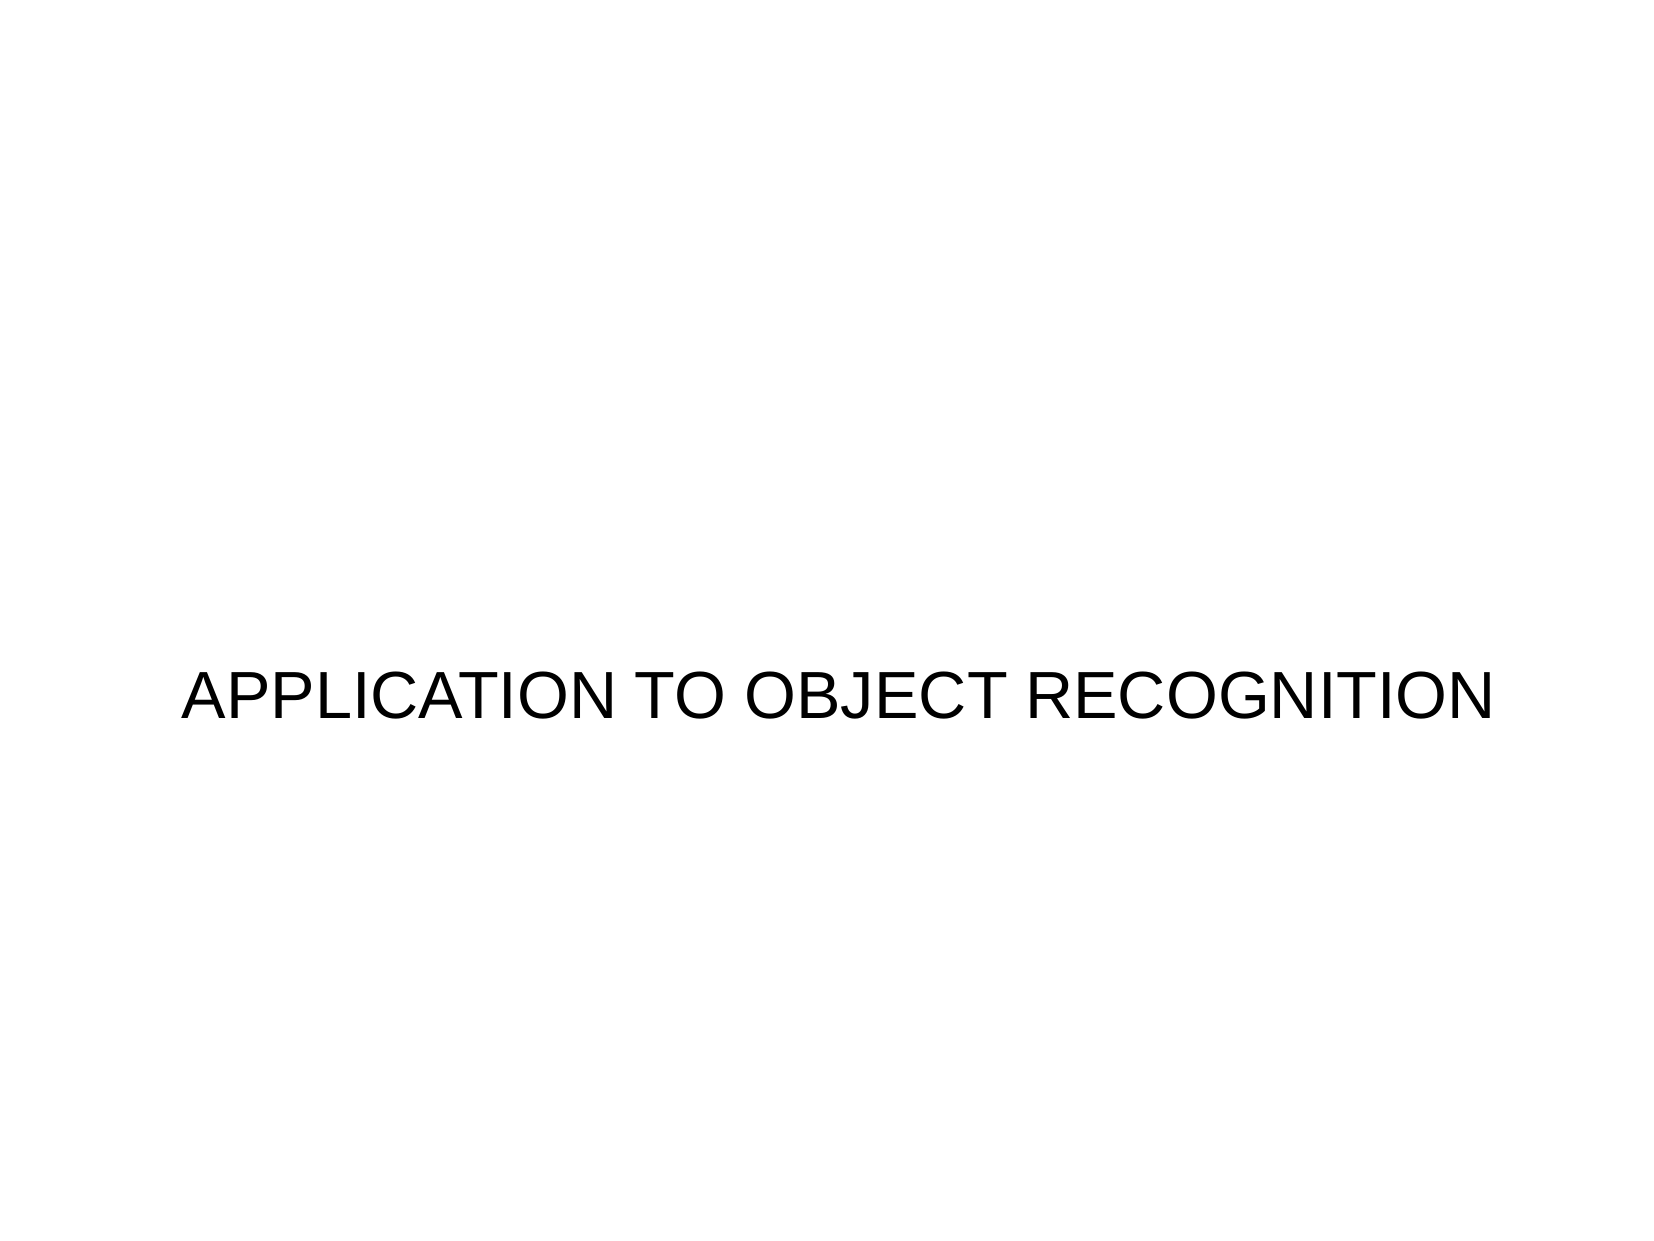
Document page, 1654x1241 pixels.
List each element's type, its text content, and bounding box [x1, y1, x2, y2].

subtitle APPLICATION TO OBJECT RECOGNITION [25, 226, 1654, 1166]
